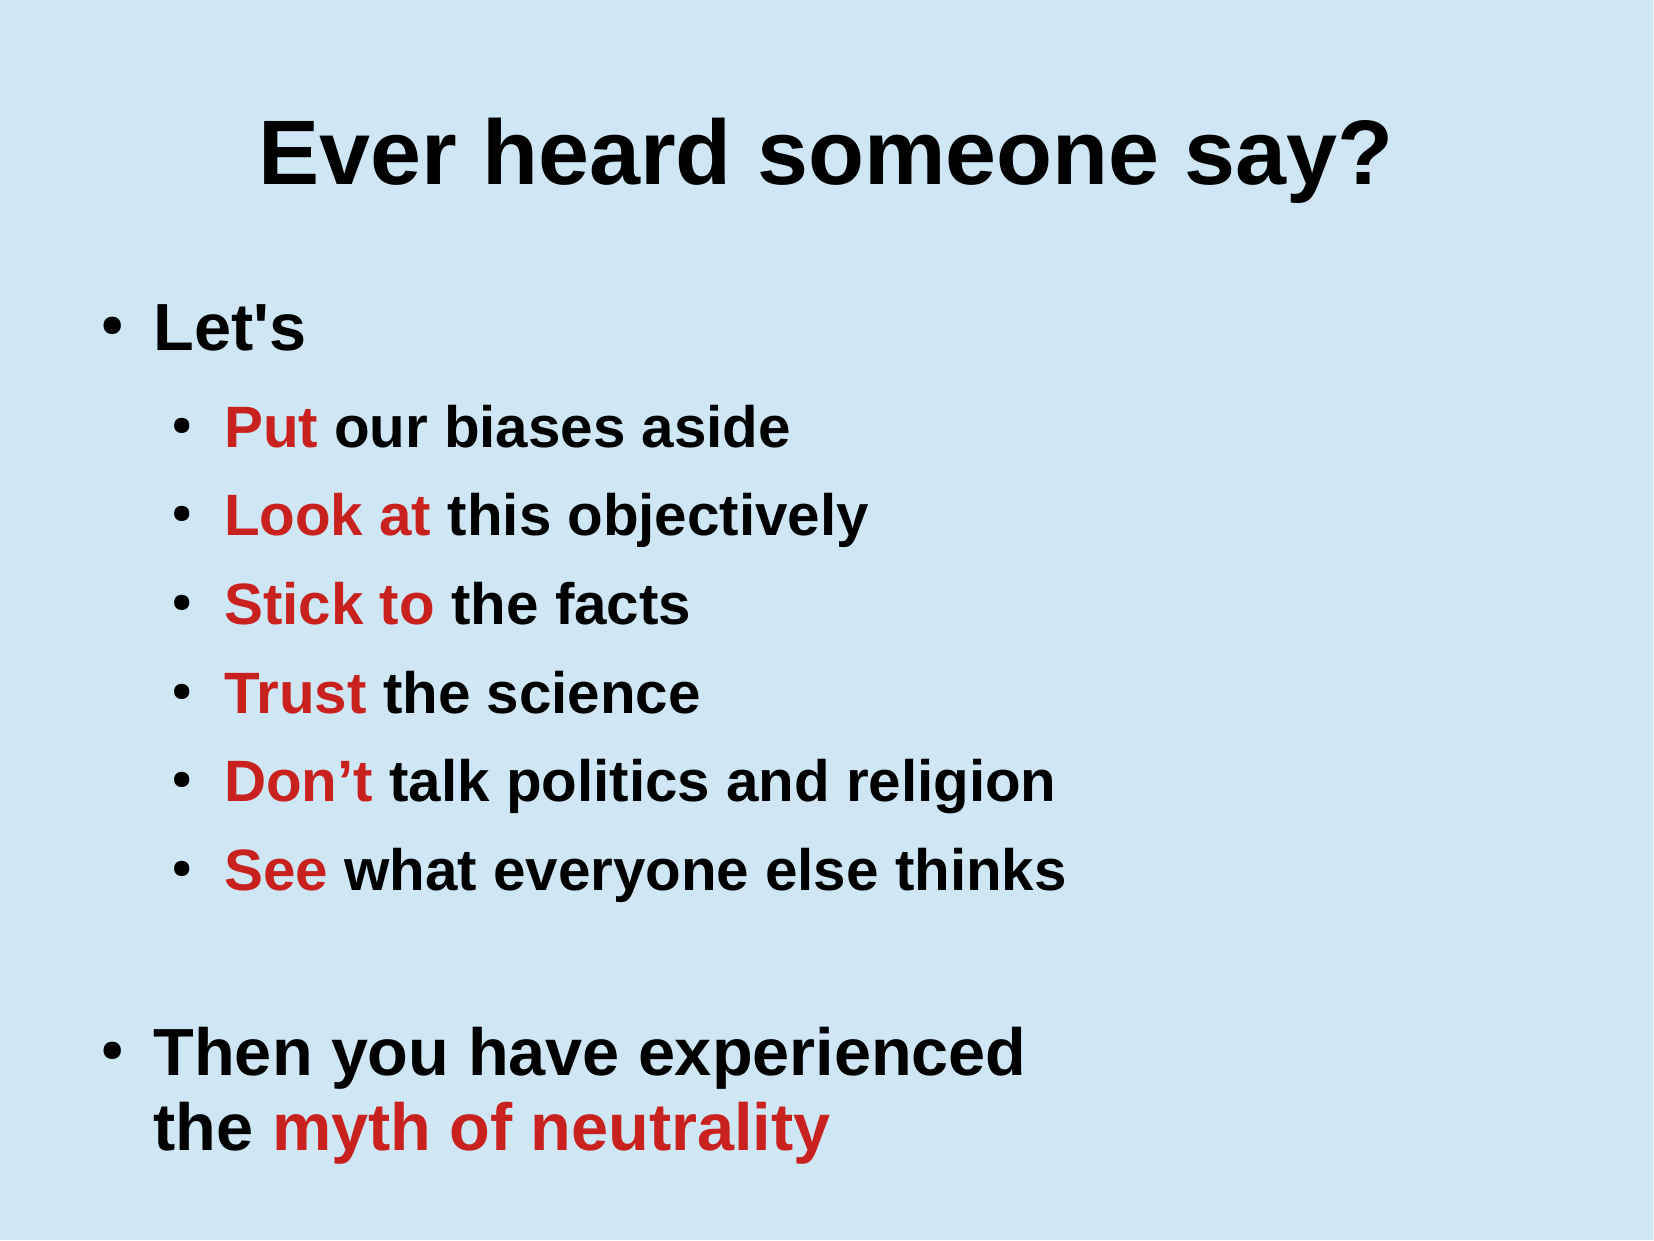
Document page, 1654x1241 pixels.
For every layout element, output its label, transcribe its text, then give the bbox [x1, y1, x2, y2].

list Let's Put our biases aside Look at this objectively Stick to the facts Trust the science Don’t talk politics and religion See what everyone else thinks Then you have experienced the myth of neutrality [82, 290, 1571, 1175]
title Ever heard someone say? [82, 49, 1571, 257]
